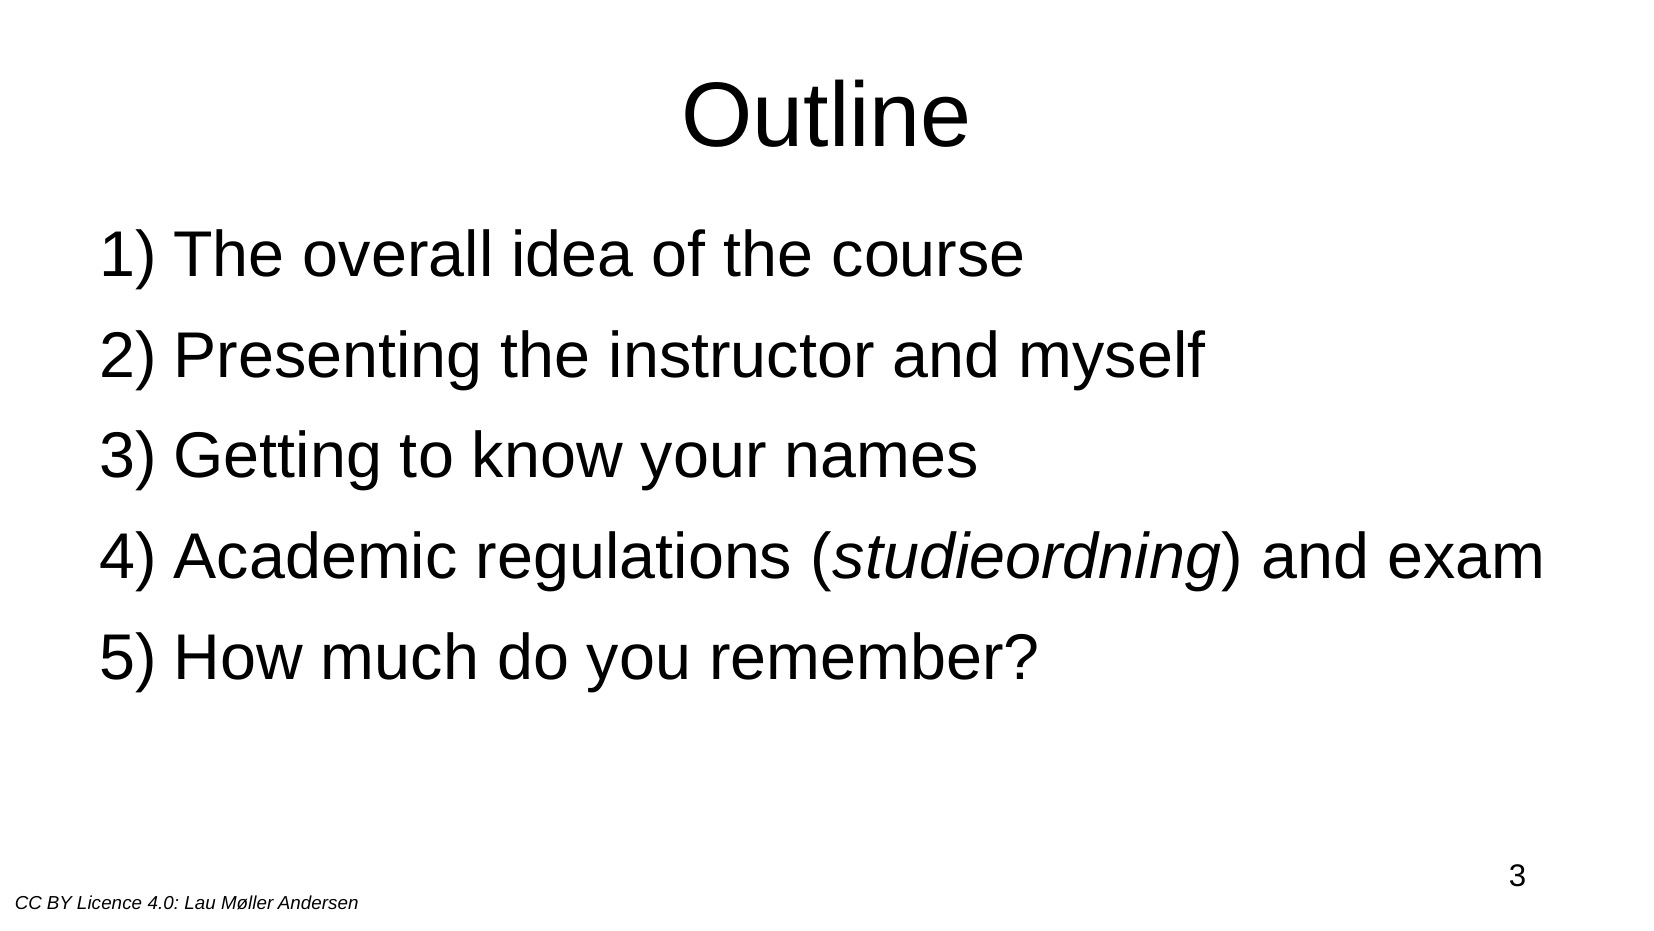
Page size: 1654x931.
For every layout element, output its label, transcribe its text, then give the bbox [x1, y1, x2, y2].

text_box CC BY Licence 4.0: Lau Møller Andersen [0, 885, 387, 921]
title Outline [82, 37, 1571, 193]
text_box <nummer> [1494, 850, 1654, 921]
list The overall idea of the course Presenting the instructor and myself Getting to know your names Academic regulations (studieordning) and exam How much do you remember? [82, 217, 1571, 758]
